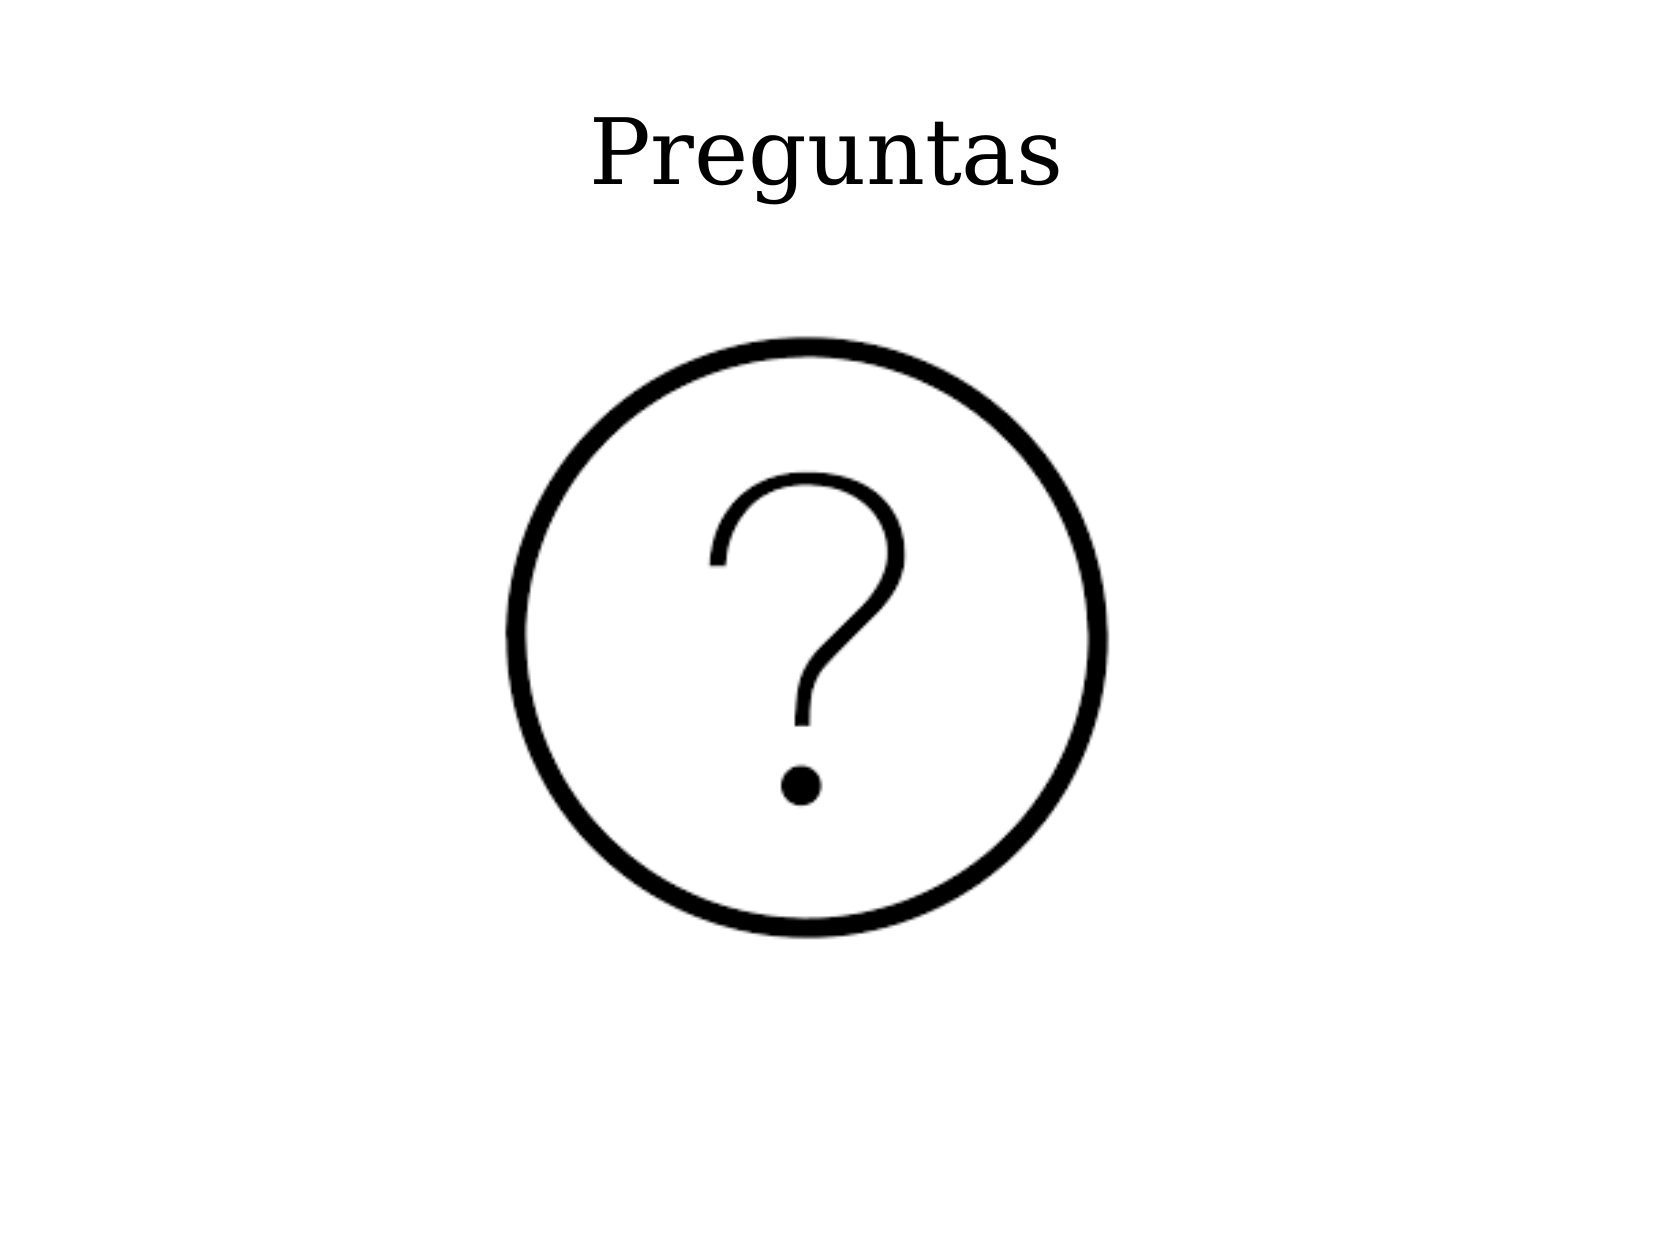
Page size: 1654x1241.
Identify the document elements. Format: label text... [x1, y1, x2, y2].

picture [501, 332, 1115, 945]
title Preguntas [82, 49, 1571, 257]
